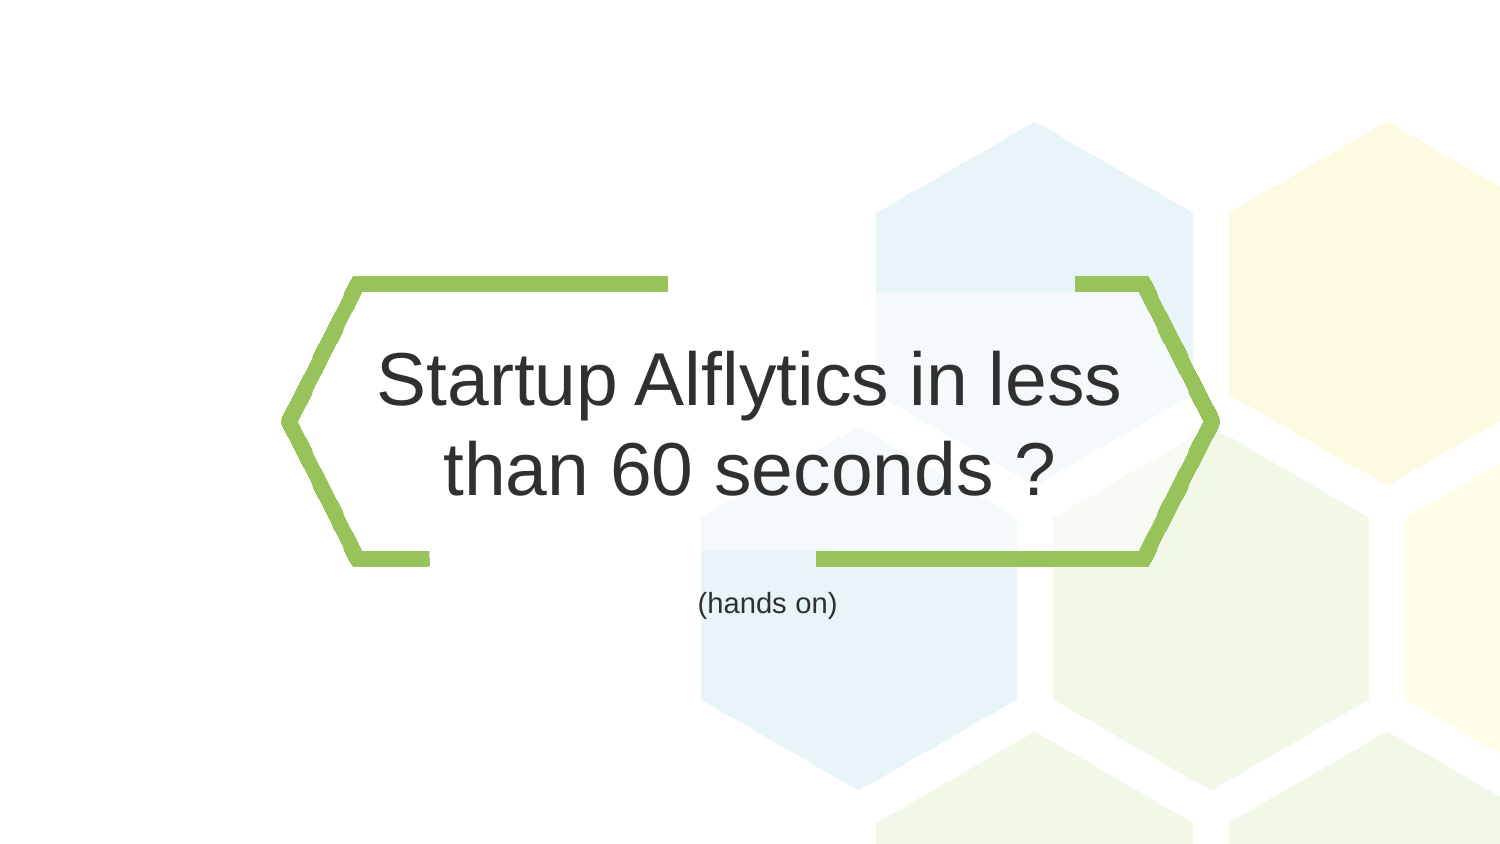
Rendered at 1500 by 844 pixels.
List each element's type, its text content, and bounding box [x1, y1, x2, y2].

picture [0, 0, 1500, 844]
title Startup Alflytics in less than 60 seconds ? [51, 300, 1449, 541]
subtitle (hands on) [51, 569, 1449, 786]
